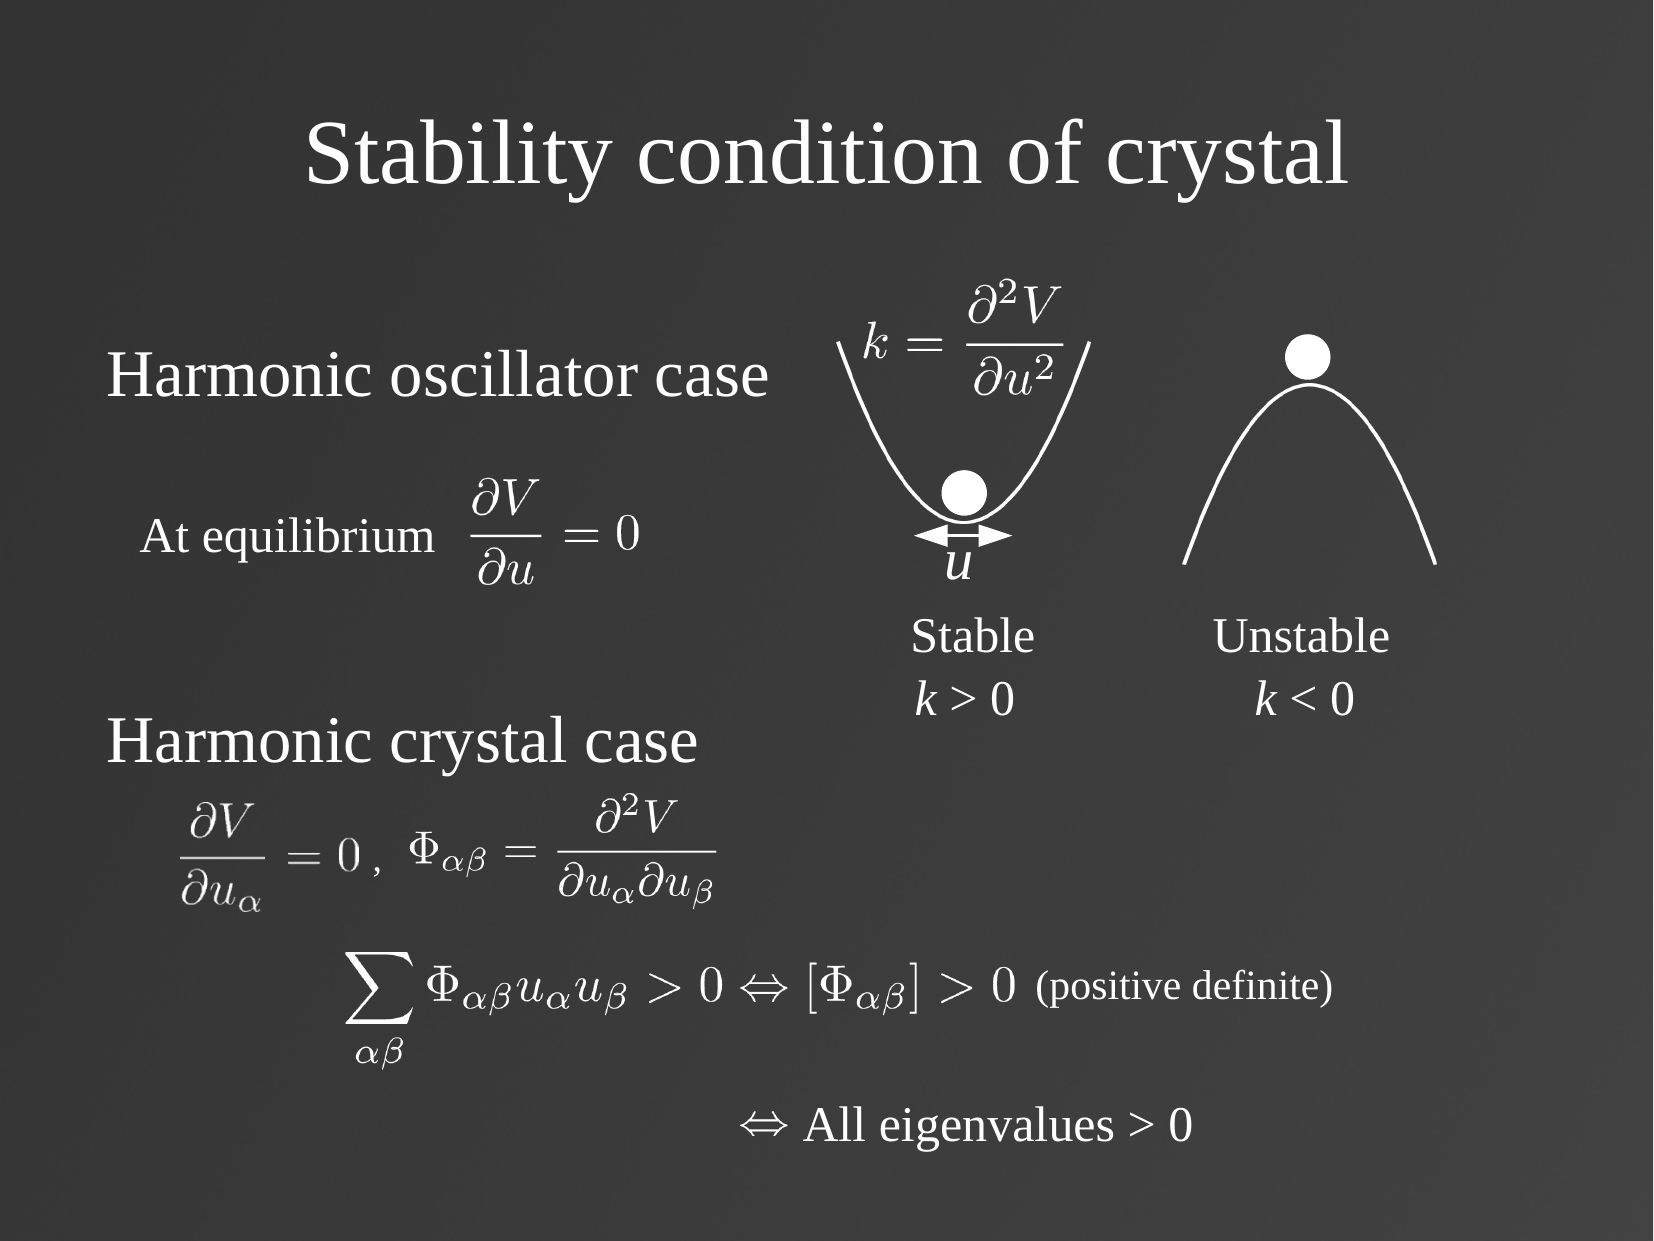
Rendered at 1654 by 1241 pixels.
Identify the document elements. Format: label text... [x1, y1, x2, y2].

title Stability condition of crystal [61, 56, 1594, 250]
text_box [941, 470, 987, 516]
text_box At equilibrium [124, 500, 496, 582]
text_box Harmonic crystal case [91, 695, 714, 785]
text_box (positive definite) [1020, 954, 1351, 1016]
text_box Stable [895, 600, 1051, 683]
text_box Harmonic oscillator case [91, 329, 784, 419]
text_box , [357, 830, 500, 887]
picture [0, 0, 1654, 1241]
text_box u [930, 519, 998, 600]
text_box k > 0 [899, 663, 1064, 753]
text_box [1285, 334, 1331, 380]
text_box Unstable [1197, 600, 1406, 683]
text_box k < 0 [1239, 683, 1404, 753]
text_box All eigenvalues > 0 [787, 1089, 1218, 1163]
